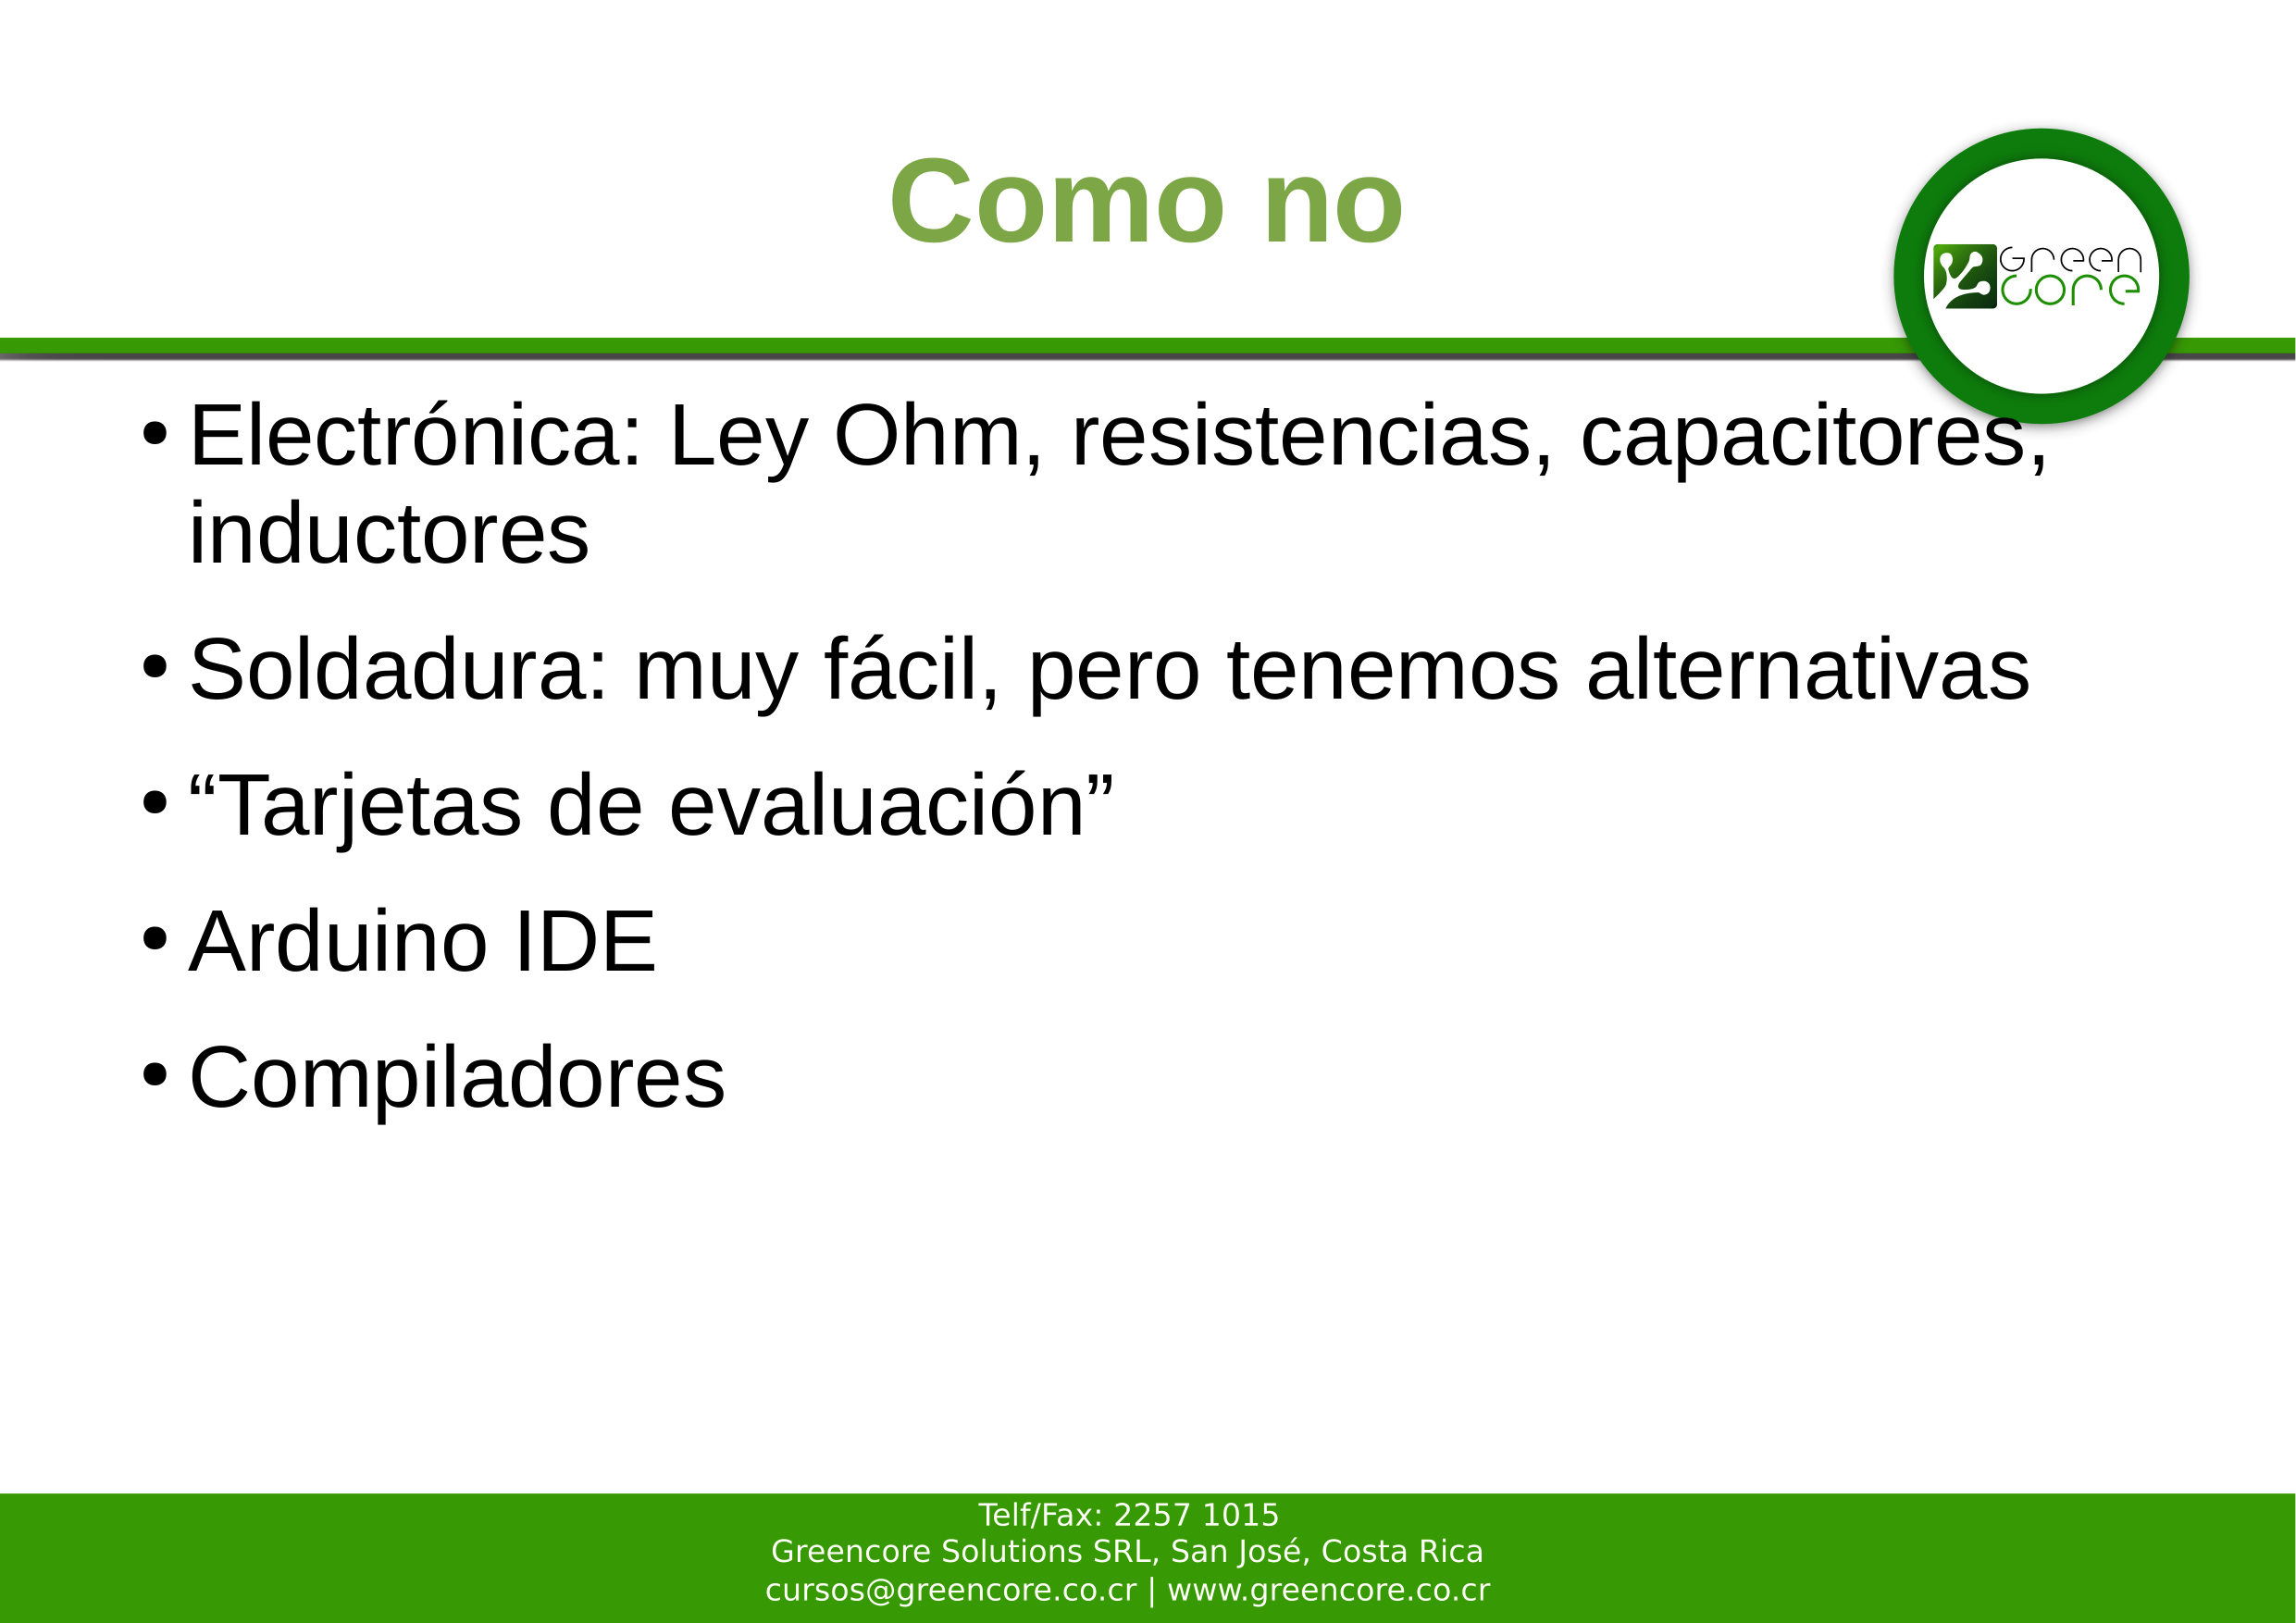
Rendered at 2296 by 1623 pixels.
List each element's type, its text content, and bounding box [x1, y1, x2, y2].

list Electrónica: Ley Ohm, resistencias, capacitores, inductores Soldadura: muy fácil, pero tenemos alternativas “Tarjetas de evaluación” Arduino IDE Compiladores [122, 386, 2190, 1623]
picture [0, 0, 2296, 1623]
title Como no [115, 64, 2181, 336]
